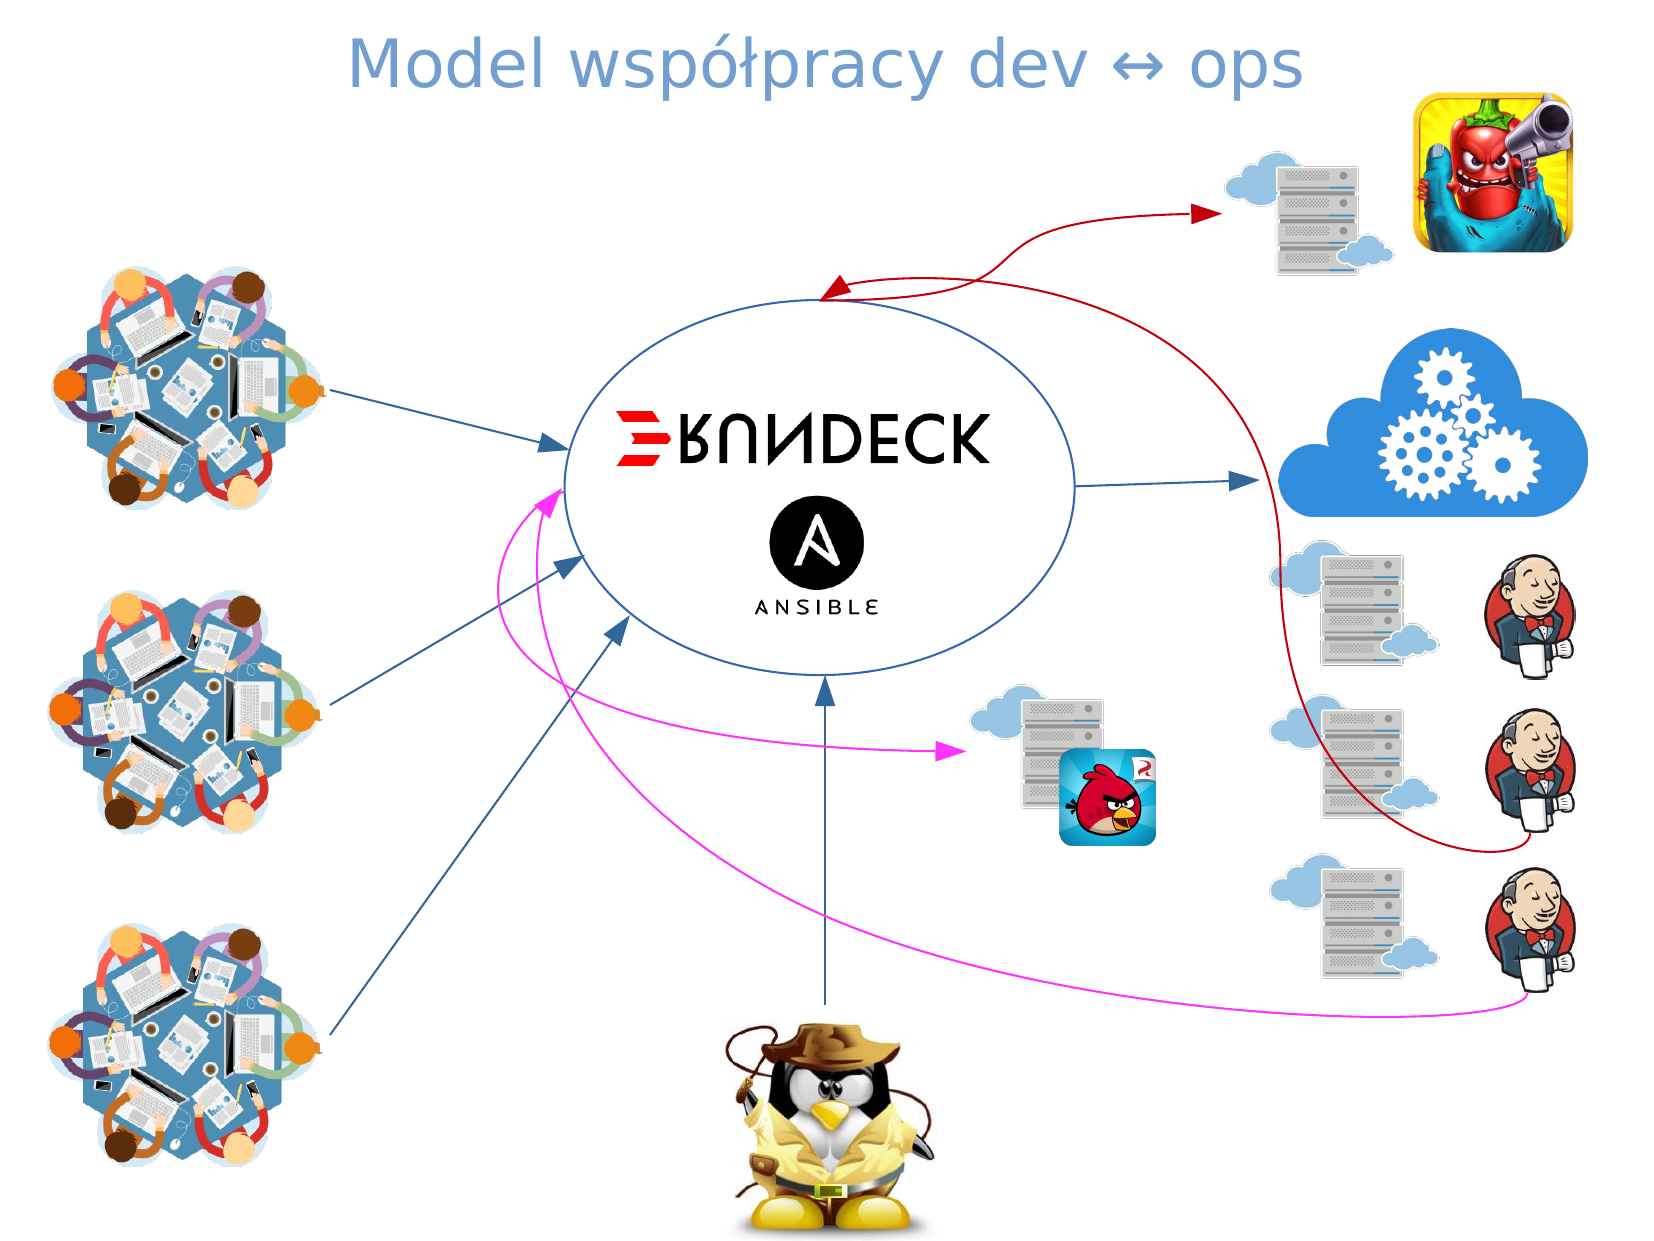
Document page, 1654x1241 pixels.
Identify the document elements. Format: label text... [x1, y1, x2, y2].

picture [1267, 693, 1389, 820]
picture [0, 266, 406, 510]
picture [741, 482, 890, 631]
picture [0, 590, 402, 834]
picture [720, 1021, 939, 1241]
picture [1485, 867, 1576, 993]
picture [1278, 328, 1588, 517]
picture [1267, 852, 1441, 980]
picture [1484, 554, 1576, 680]
picture [1281, 539, 1441, 667]
picture [967, 683, 1156, 836]
picture [616, 411, 990, 466]
picture [1301, 693, 1441, 820]
picture [1148, 839, 1156, 846]
picture [1267, 539, 1290, 667]
picture [1059, 836, 1068, 846]
picture [1410, 89, 1576, 256]
picture [1222, 150, 1396, 277]
text_box Model współpracy dev ↔ ops [332, 17, 1322, 111]
picture [0, 923, 402, 1167]
picture [1485, 708, 1576, 833]
